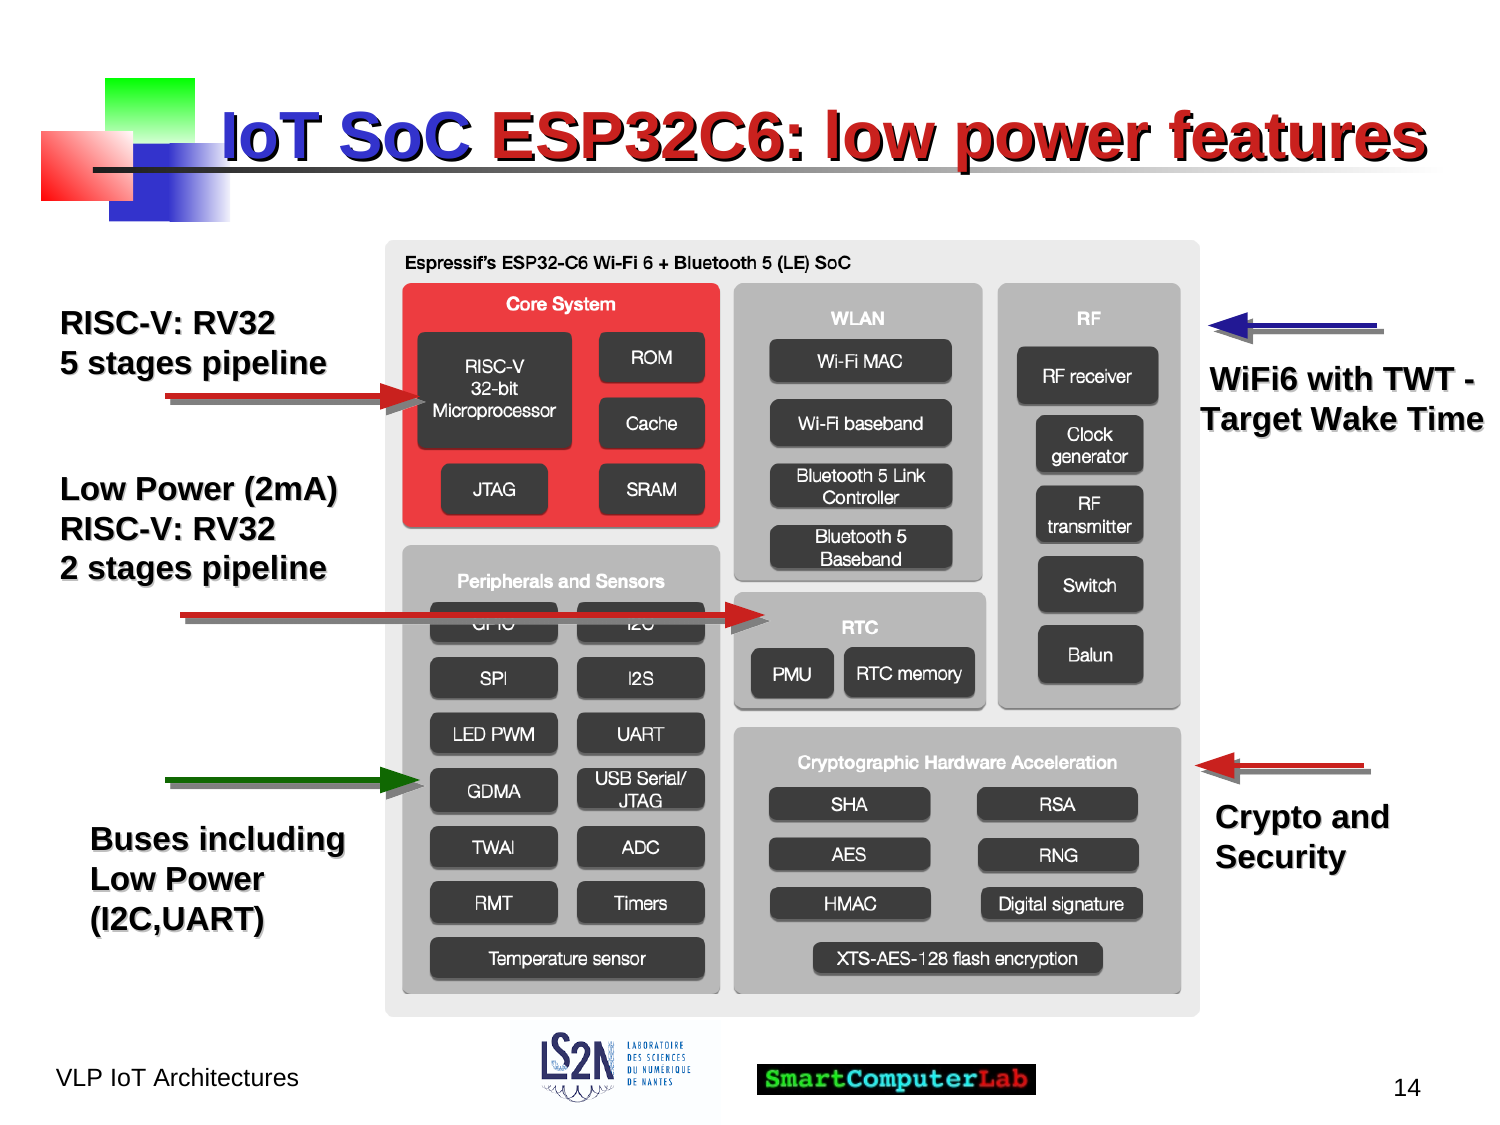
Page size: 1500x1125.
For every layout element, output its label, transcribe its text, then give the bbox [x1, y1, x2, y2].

text_box Crypto and Security [1200, 787, 1456, 883]
text_box Low Power (2mA) RISC-V: RV32 2 stages pipeline [45, 459, 406, 595]
text_box WiFi6 with TWT - Target Wake Time [1185, 350, 1500, 490]
picture [757, 1064, 1036, 1095]
text_box Buses including Low Power (I2C,UART) [75, 810, 376, 946]
title IoT SoC ESP32C6: low power features [134, 84, 1474, 180]
picture [381, 237, 1202, 1125]
text_box RISC-V: RV32 5 stages pipeline [45, 293, 406, 399]
